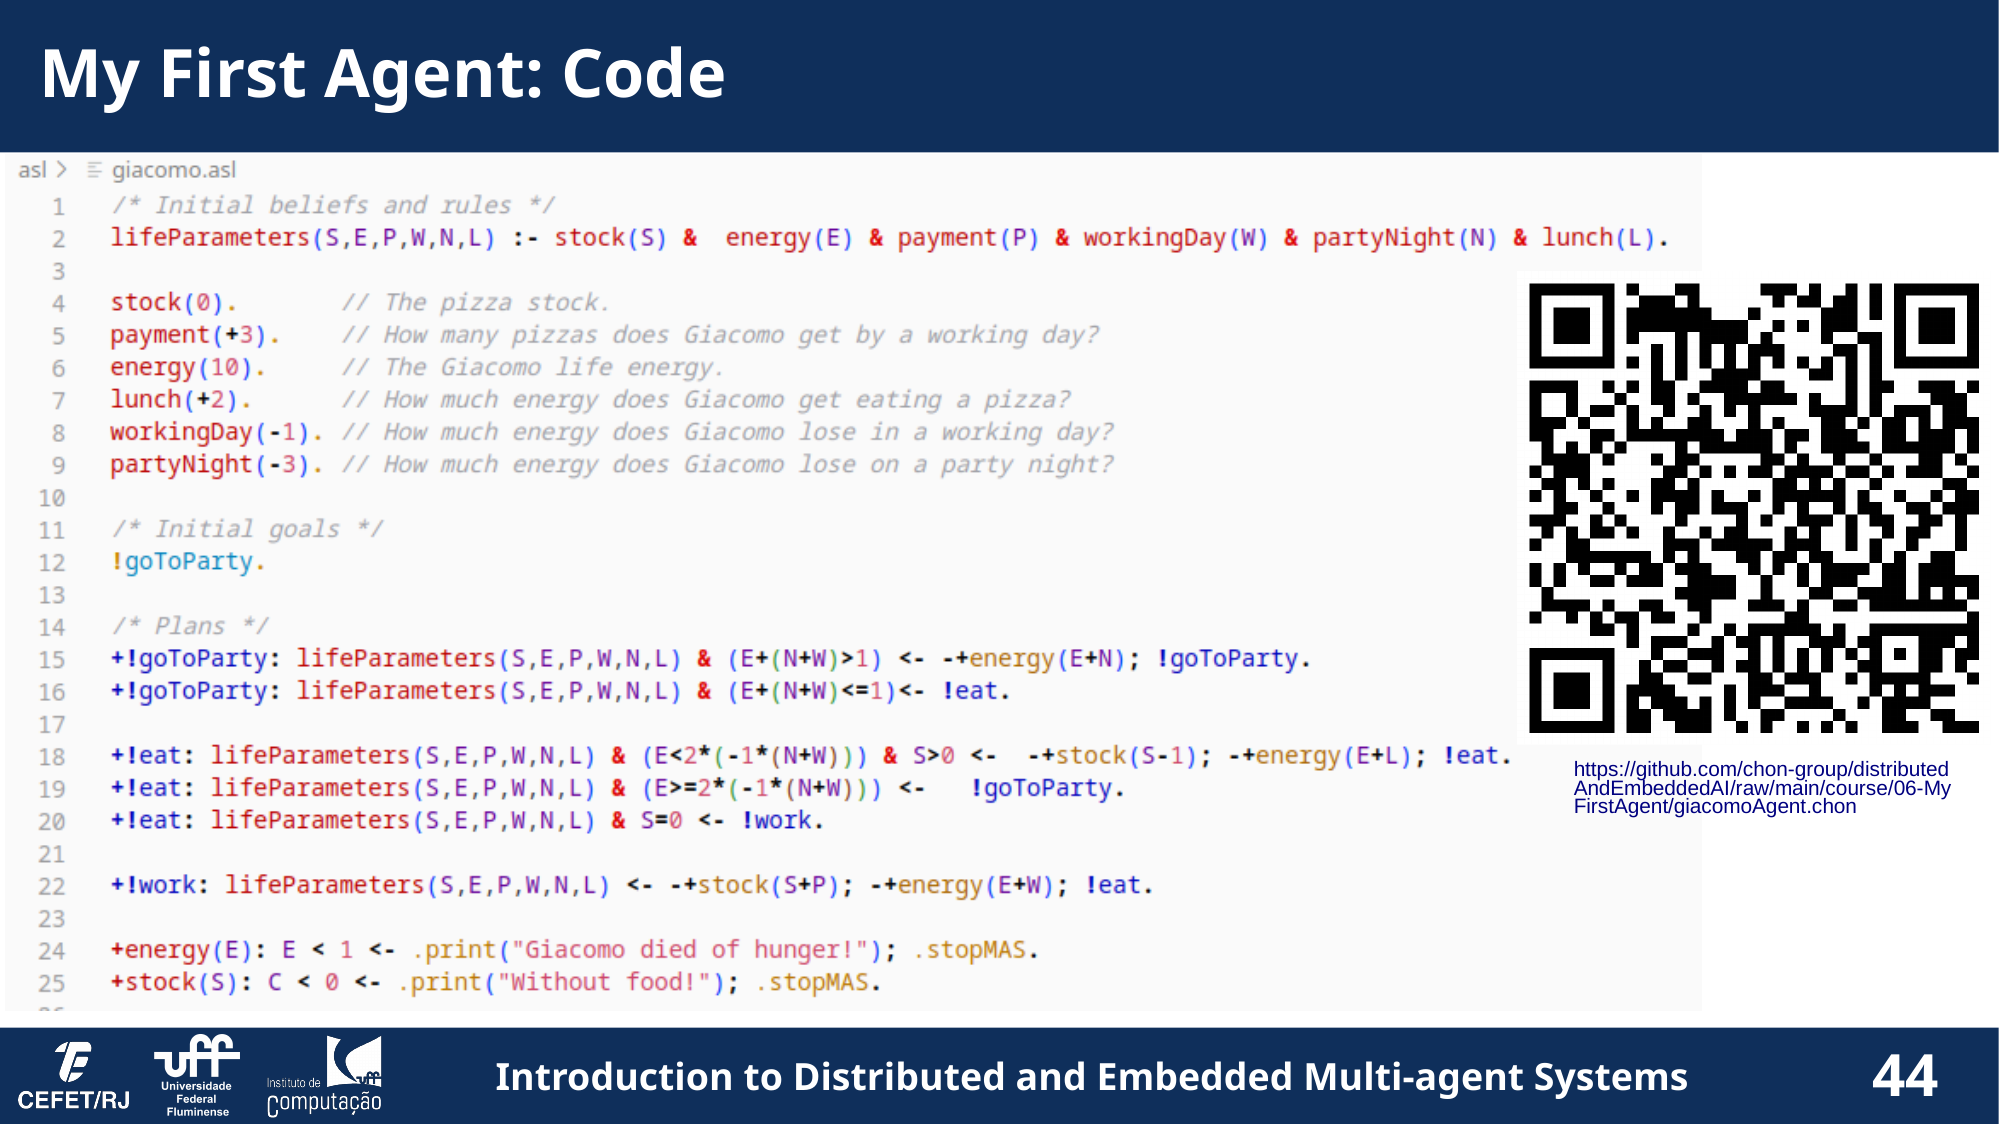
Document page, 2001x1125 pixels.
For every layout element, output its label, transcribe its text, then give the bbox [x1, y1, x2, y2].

text_box https://github.com/chon-group/distributedAndEmbeddedAI/raw/main/course/06-MyFirstAgent/giacomoAgent.chon [1559, 750, 1973, 839]
picture [153, 1033, 241, 1121]
picture [5, 154, 1991, 1011]
text_box My First Agent: Code [25, 23, 1999, 119]
picture [18, 1021, 129, 1125]
picture [265, 1033, 383, 1118]
